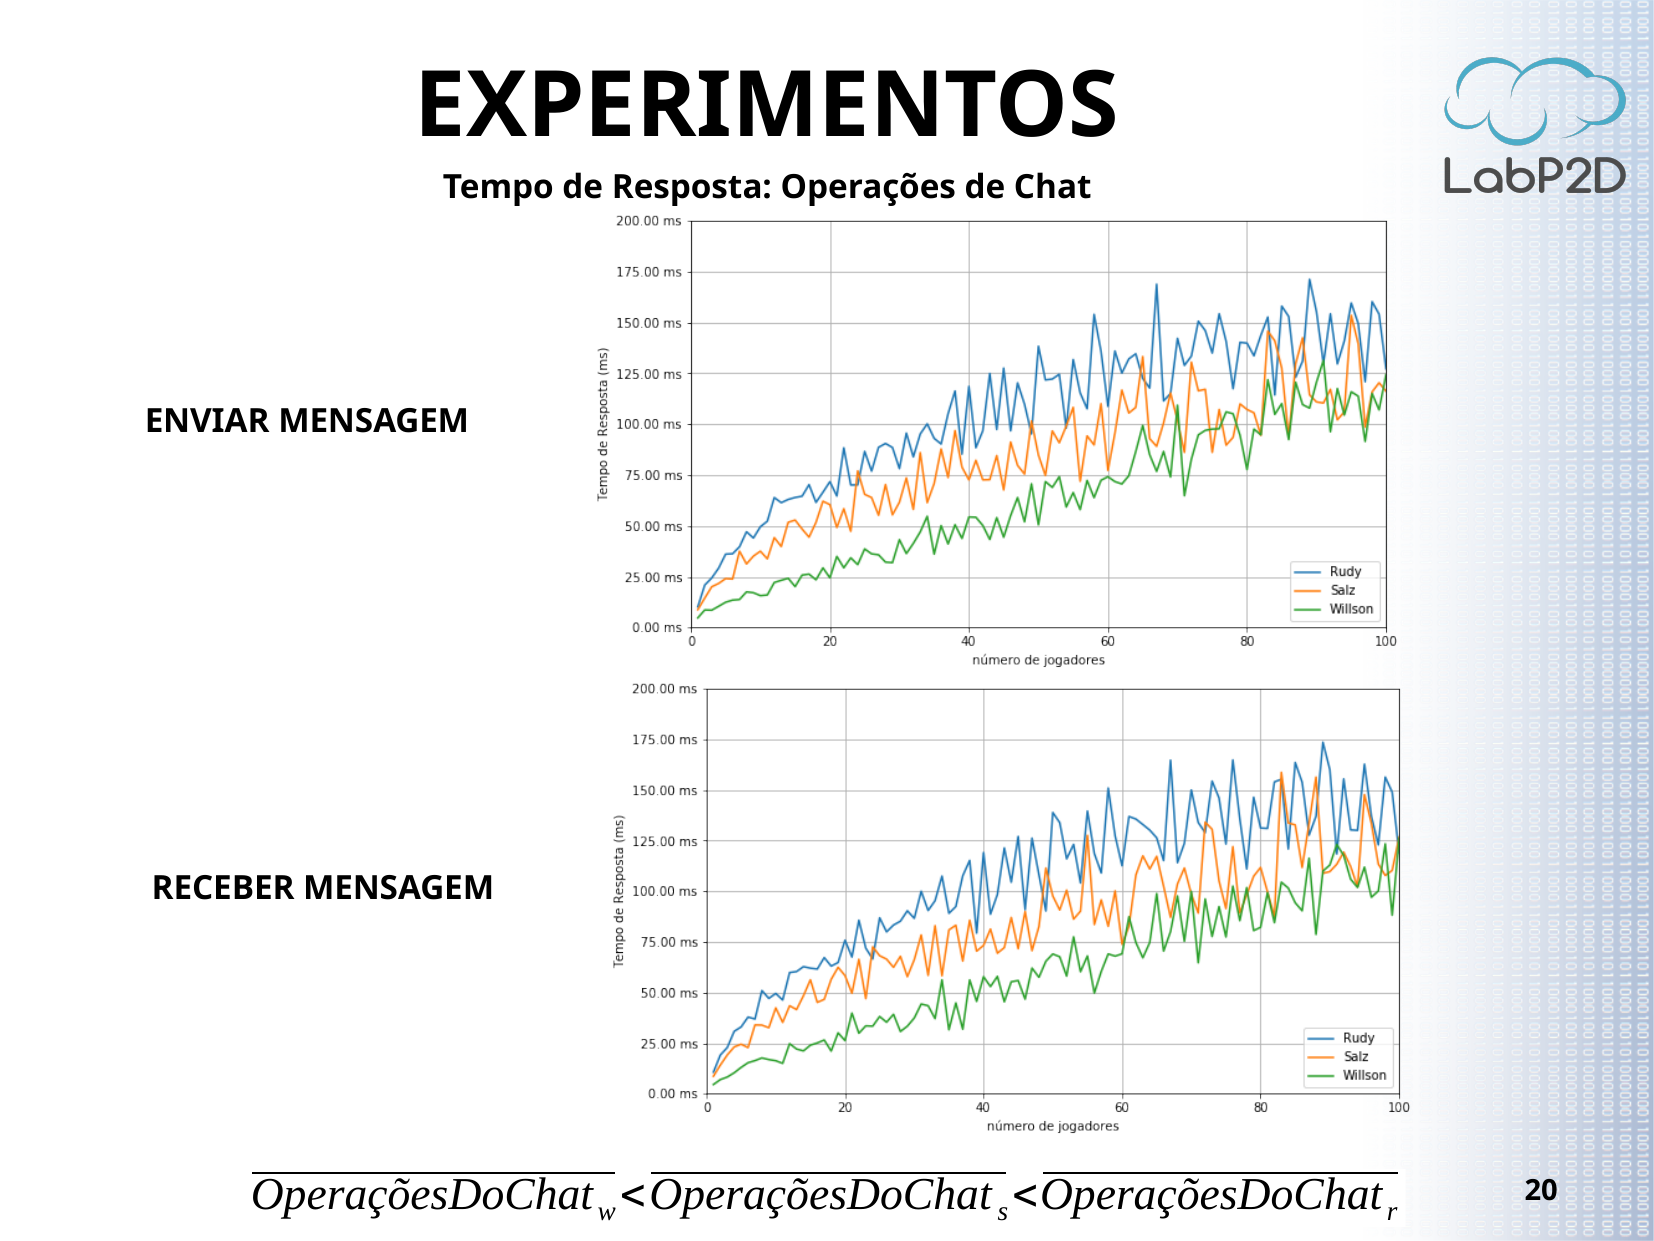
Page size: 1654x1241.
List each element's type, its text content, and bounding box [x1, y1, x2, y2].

text_box RECEBER MENSAGEM [39, 856, 606, 910]
title EXPERIMENTOS Tempo de Resposta: Operações de Chat [82, 19, 1453, 227]
picture [590, 1, 1654, 1240]
chart [244, 1169, 1406, 1227]
text_box ENVIAR MENSAGEM [23, 389, 590, 443]
